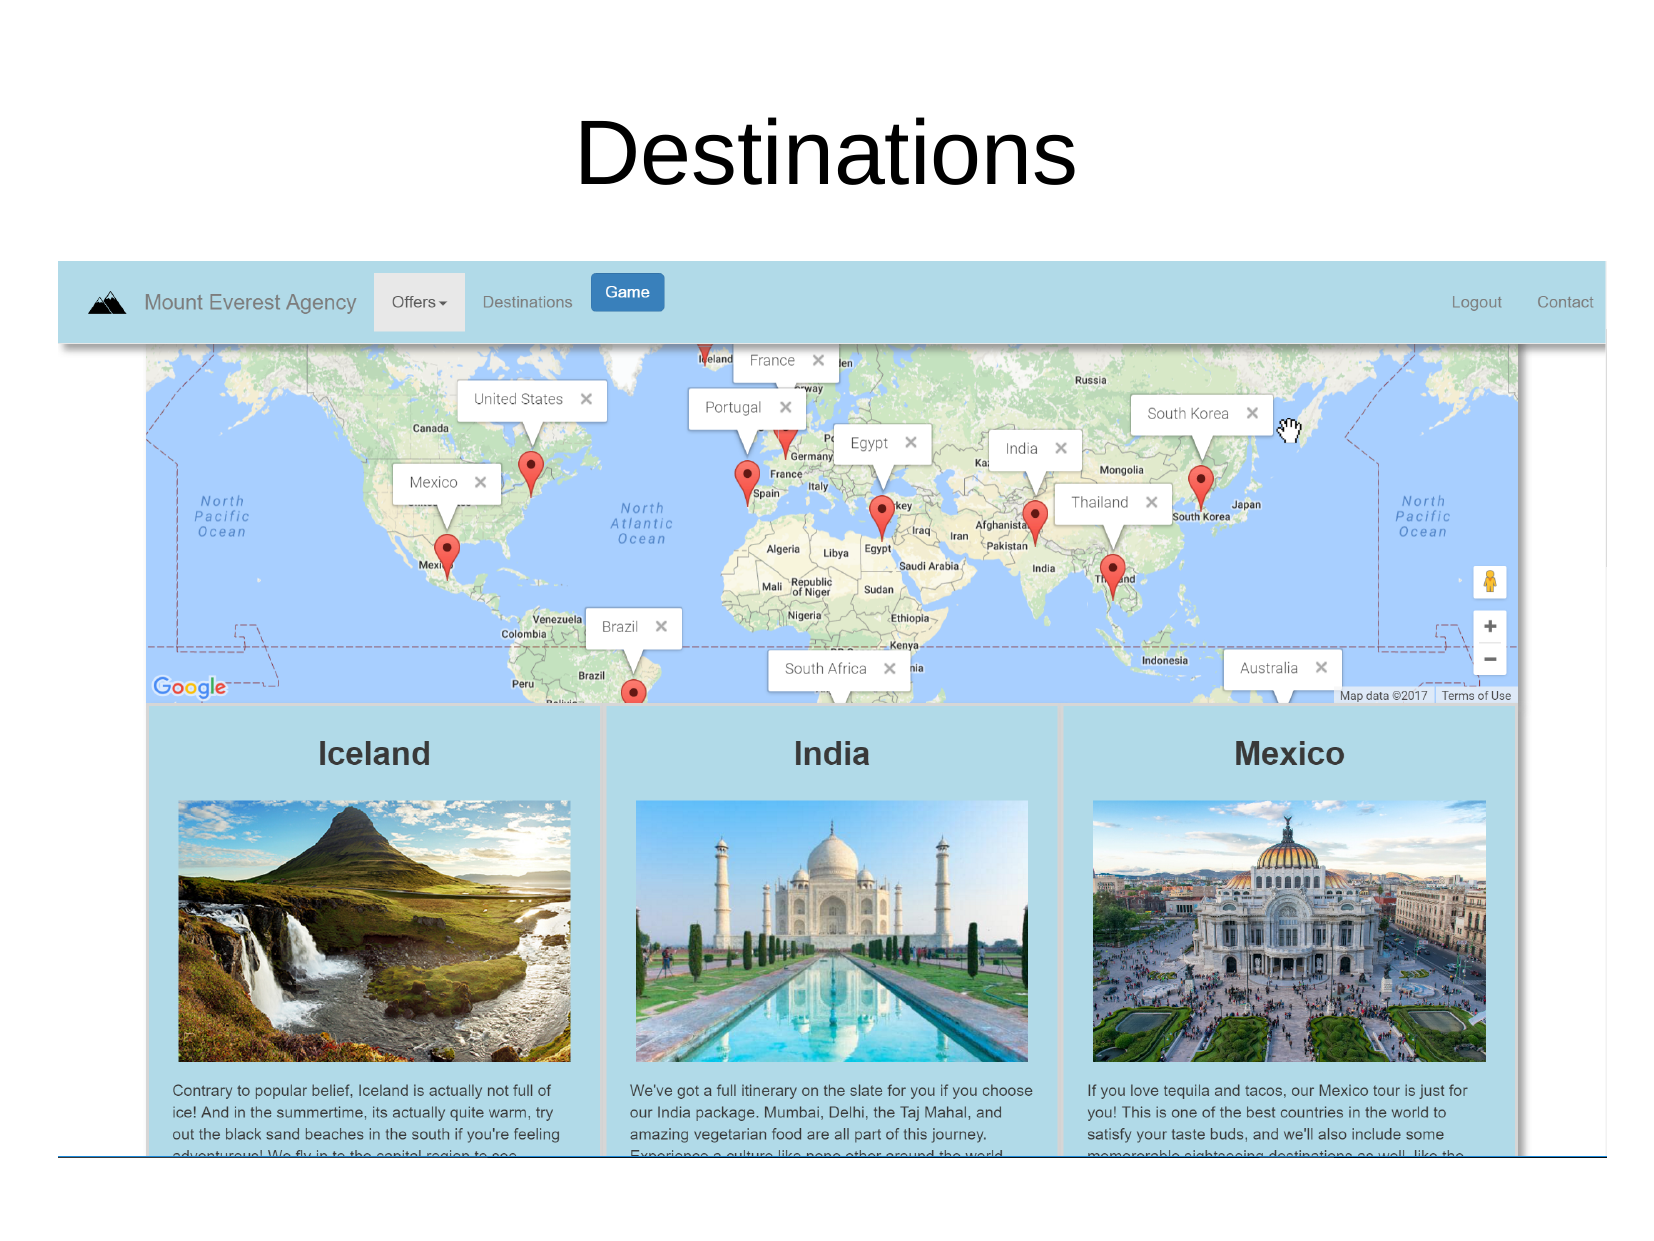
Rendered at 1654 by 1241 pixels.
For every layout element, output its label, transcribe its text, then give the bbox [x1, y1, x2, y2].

picture [58, 261, 1607, 1158]
title Destinations [82, 49, 1571, 257]
